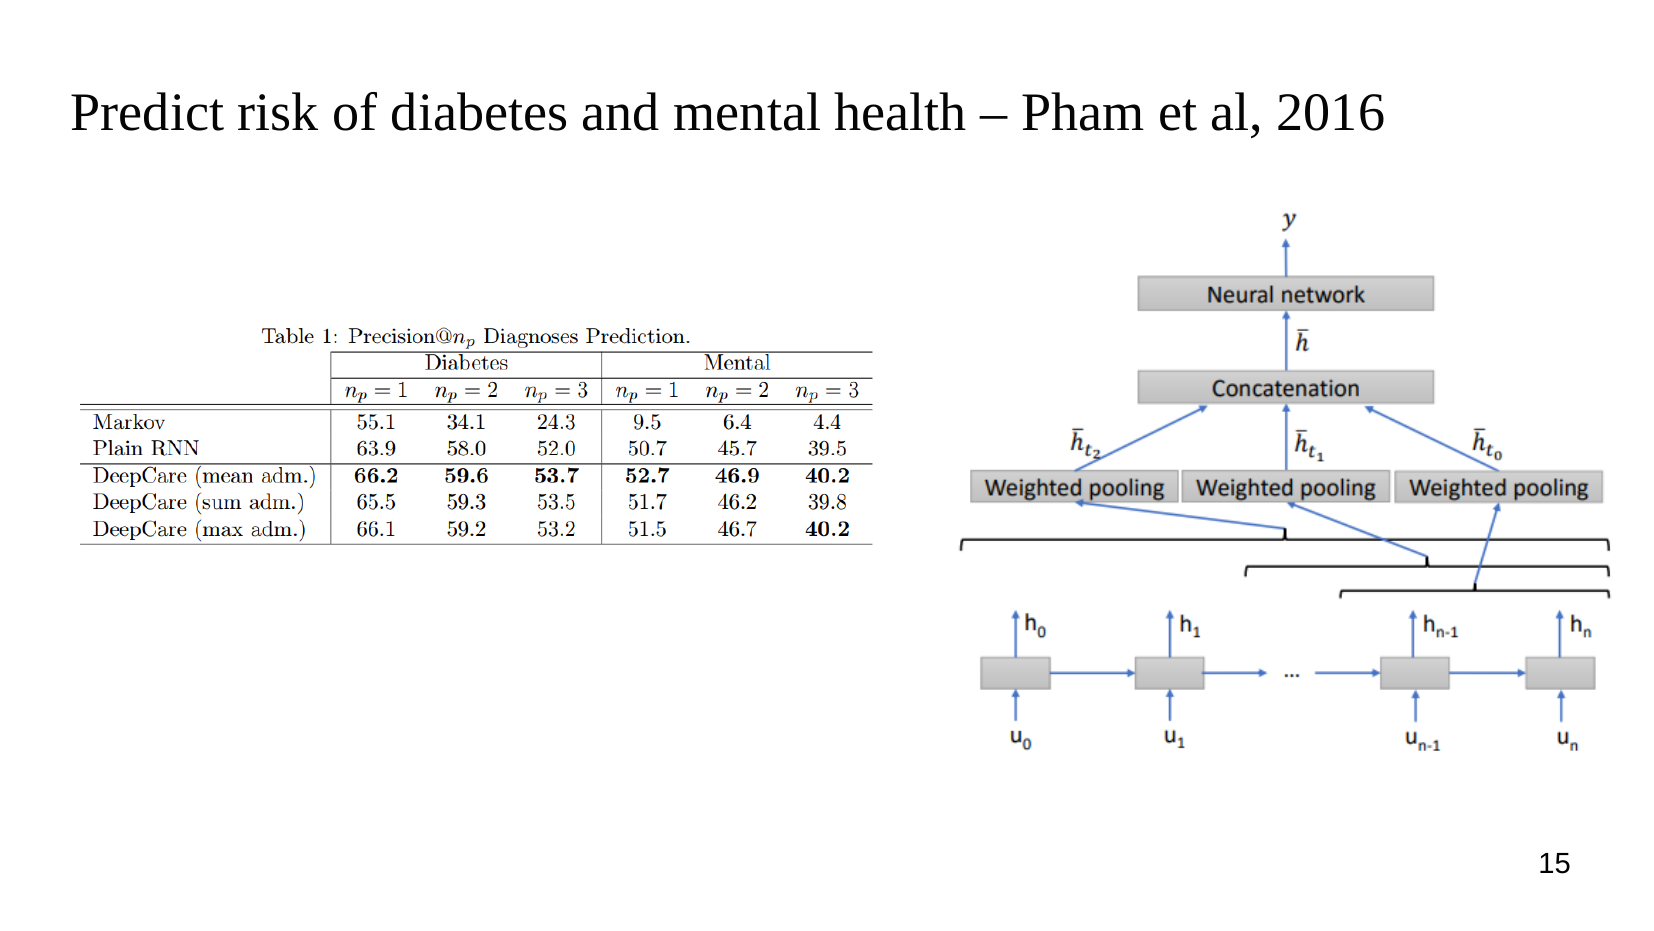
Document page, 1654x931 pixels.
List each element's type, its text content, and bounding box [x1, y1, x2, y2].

title Predict risk of diabetes and mental health – Pham et al, 2016 [70, 35, 1595, 189]
picture [59, 192, 1637, 768]
